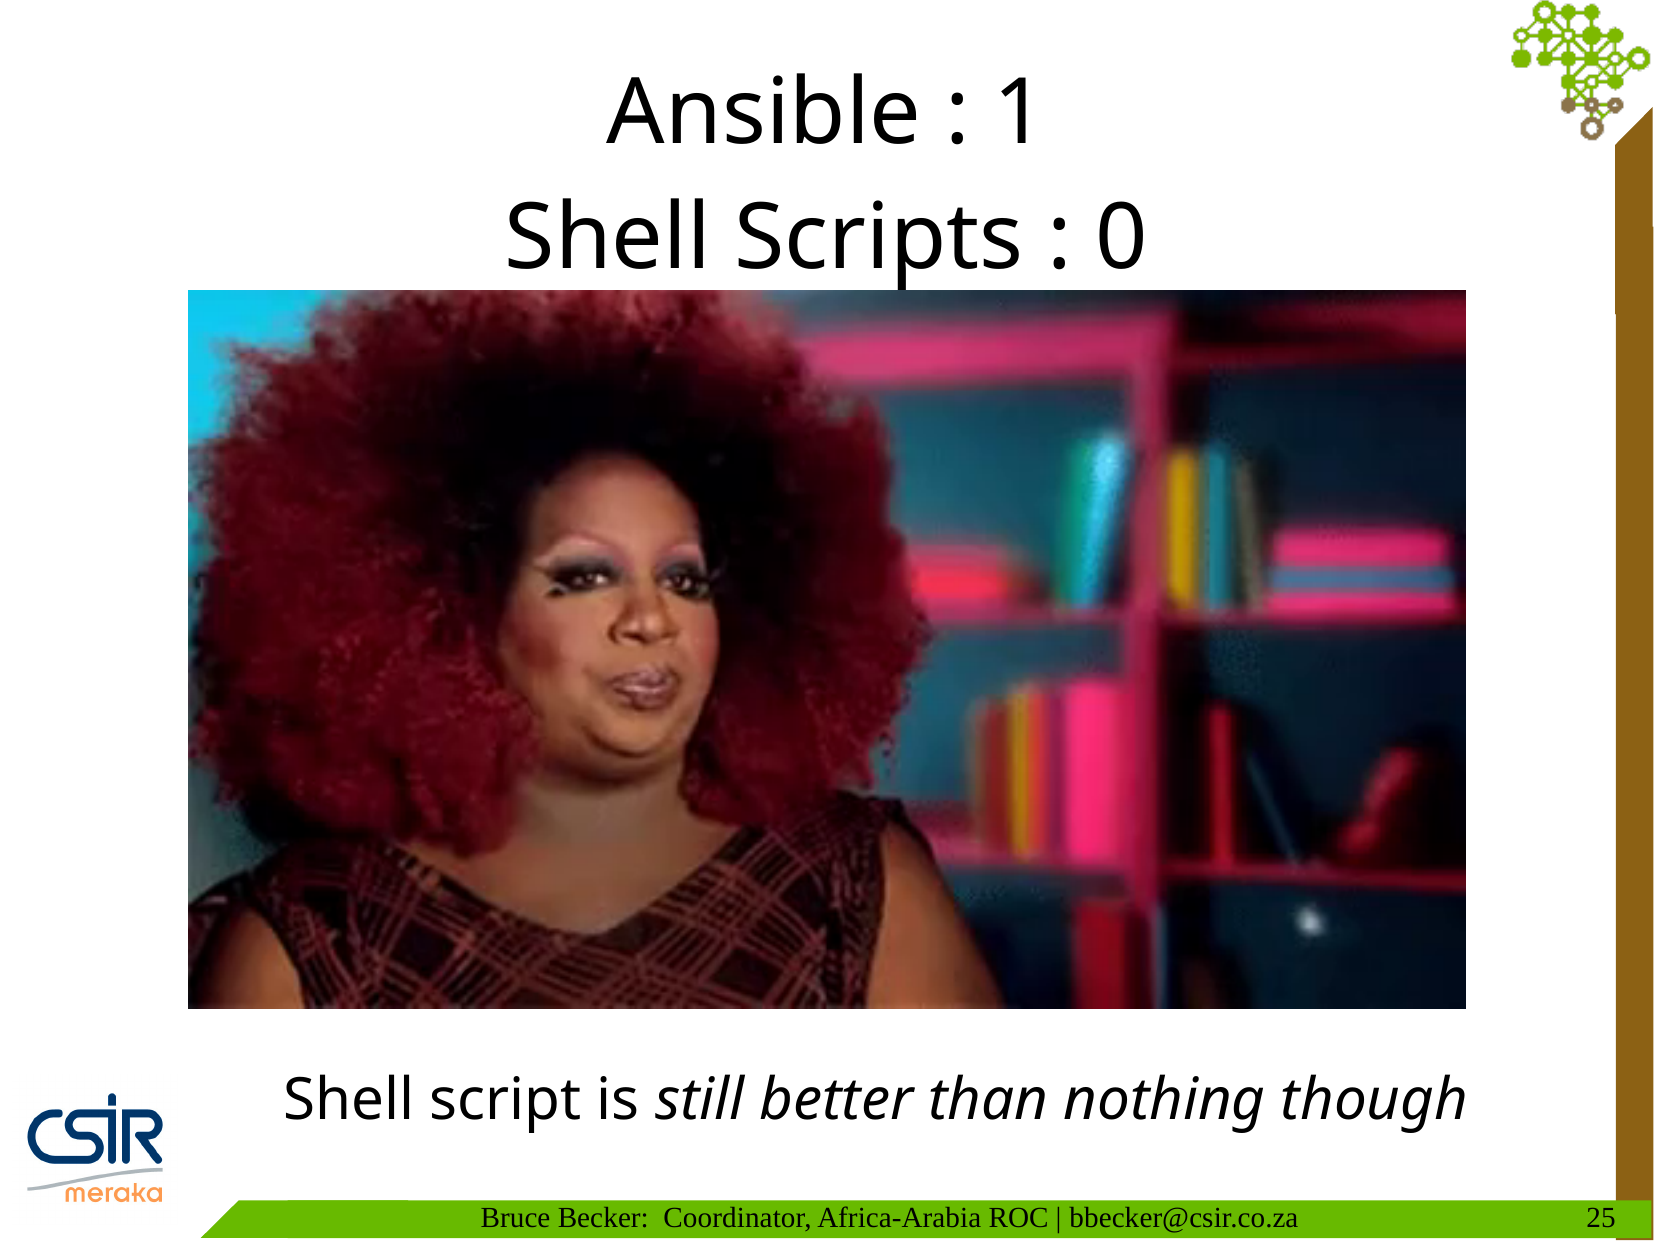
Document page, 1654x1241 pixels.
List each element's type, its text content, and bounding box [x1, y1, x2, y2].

picture [12, 1074, 178, 1225]
title Ansible : 1 Shell Scripts : 0 [82, 60, 1571, 282]
picture [1503, 0, 1654, 144]
text_box Shell script is still better than nothing though [269, 1050, 1395, 1135]
text_box [187, 290, 1466, 1010]
